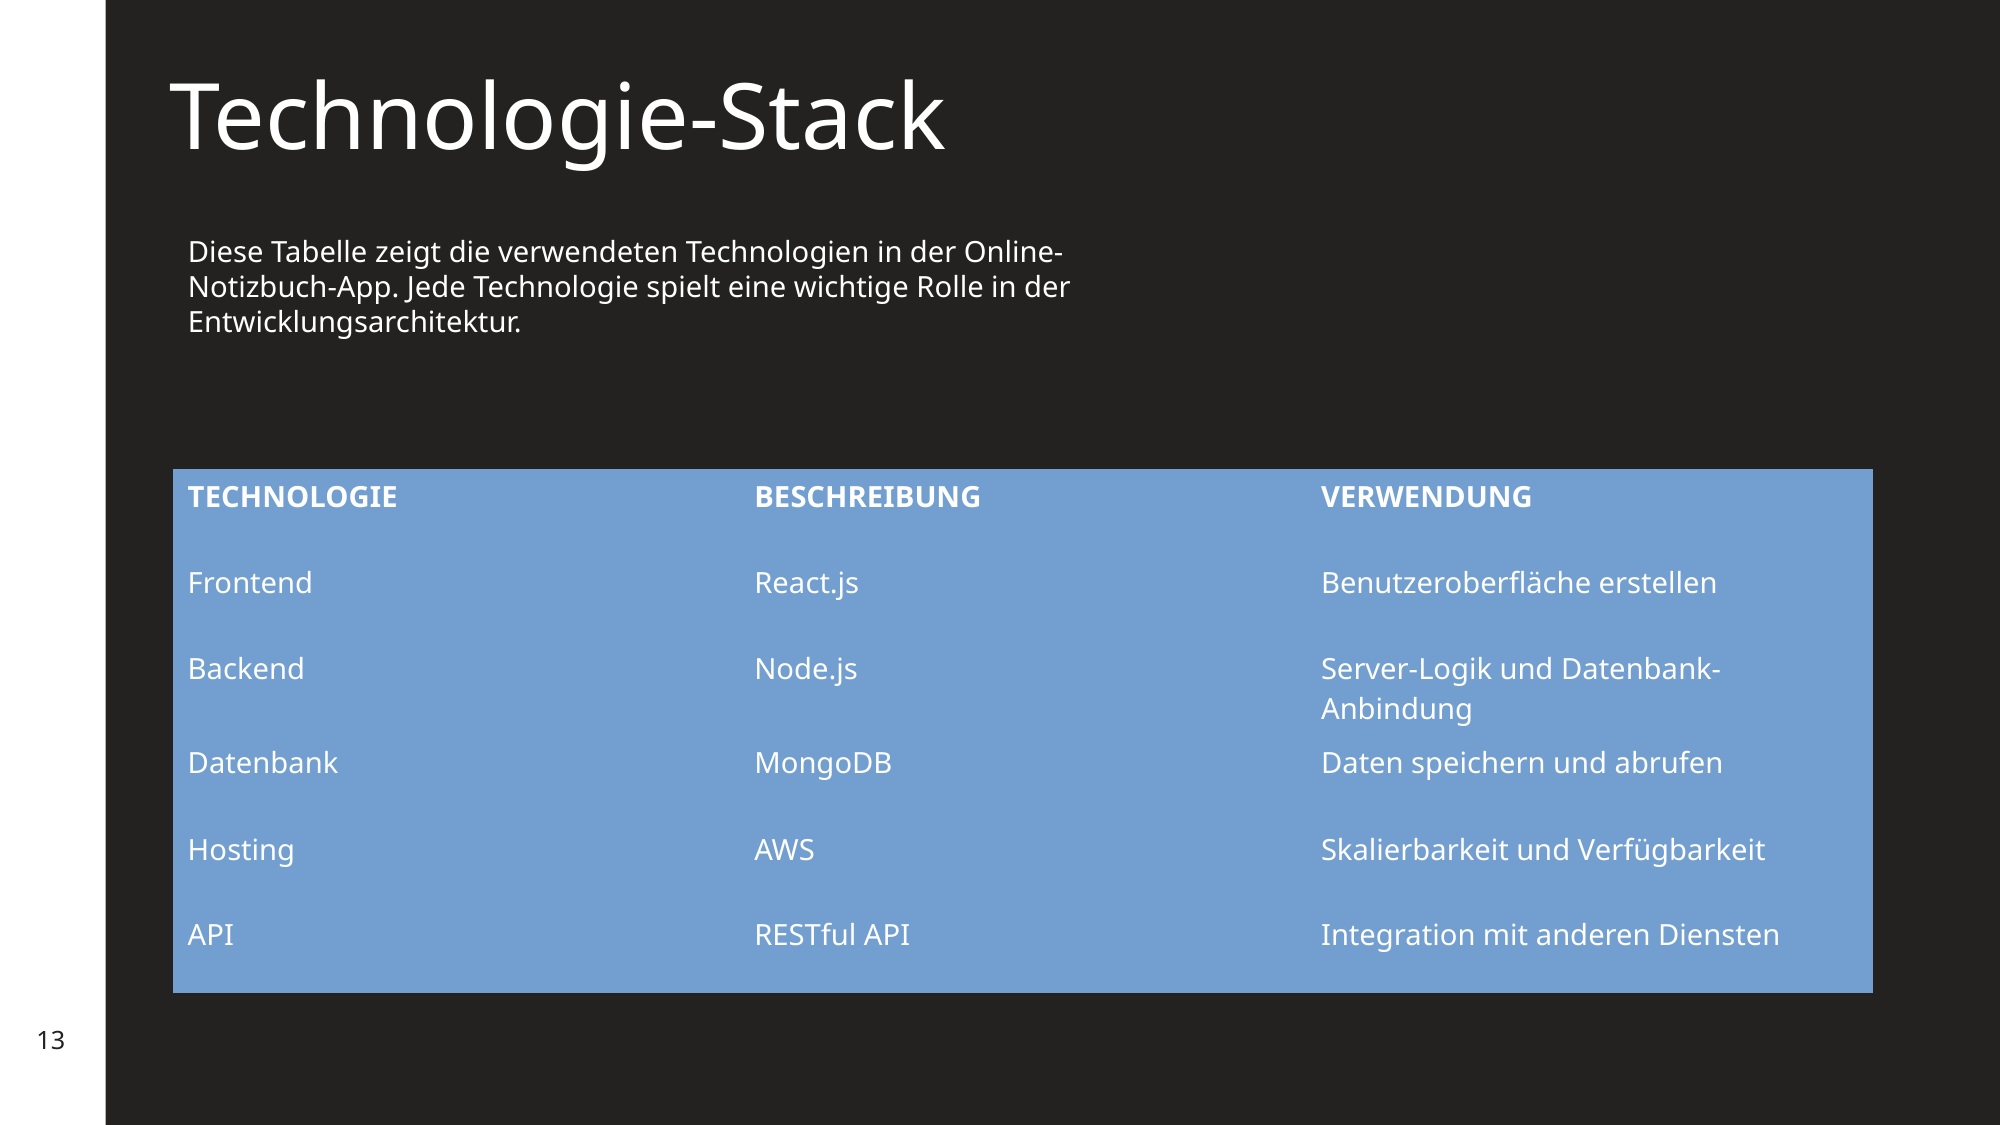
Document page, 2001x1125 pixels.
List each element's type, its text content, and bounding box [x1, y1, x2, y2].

table_cell Server-Logik und Datenbank-Anbindung [1306, 641, 1873, 735]
table_header TECHNOLOGIE [173, 469, 740, 555]
table_cell Daten speichern und abrufen [1306, 735, 1873, 821]
table_cell Datenbank [173, 735, 740, 821]
text_box Technologie-Stack [154, 50, 1844, 190]
table_header VERWENDUNG [1306, 469, 1873, 555]
table_cell React.js [740, 555, 1306, 641]
table_cell Skalierbarkeit und Verfügbarkeit [1306, 821, 1873, 907]
table_cell Hosting [173, 821, 740, 907]
table_cell Benutzeroberfläche erstellen [1306, 555, 1873, 641]
table_cell Node.js [740, 641, 1306, 735]
table_header BESCHREIBUNG [740, 469, 1306, 555]
table_cell AWS [740, 821, 1306, 907]
text_box Diese Tabelle zeigt die verwendeten Technologien in der Online-Notizbuch-App. Jede Technologie spielt eine wichtige Rolle in der Entwicklungsarchitektur. [173, 221, 1163, 350]
table_cell API [173, 907, 740, 993]
table_cell MongoDB [740, 735, 1306, 821]
table_cell Integration mit anderen Diensten [1306, 907, 1873, 993]
table_cell RESTful API [740, 907, 1306, 993]
text_box [0, 1012, 103, 1071]
table_cell Backend [173, 641, 740, 735]
table_cell Frontend [173, 555, 740, 641]
